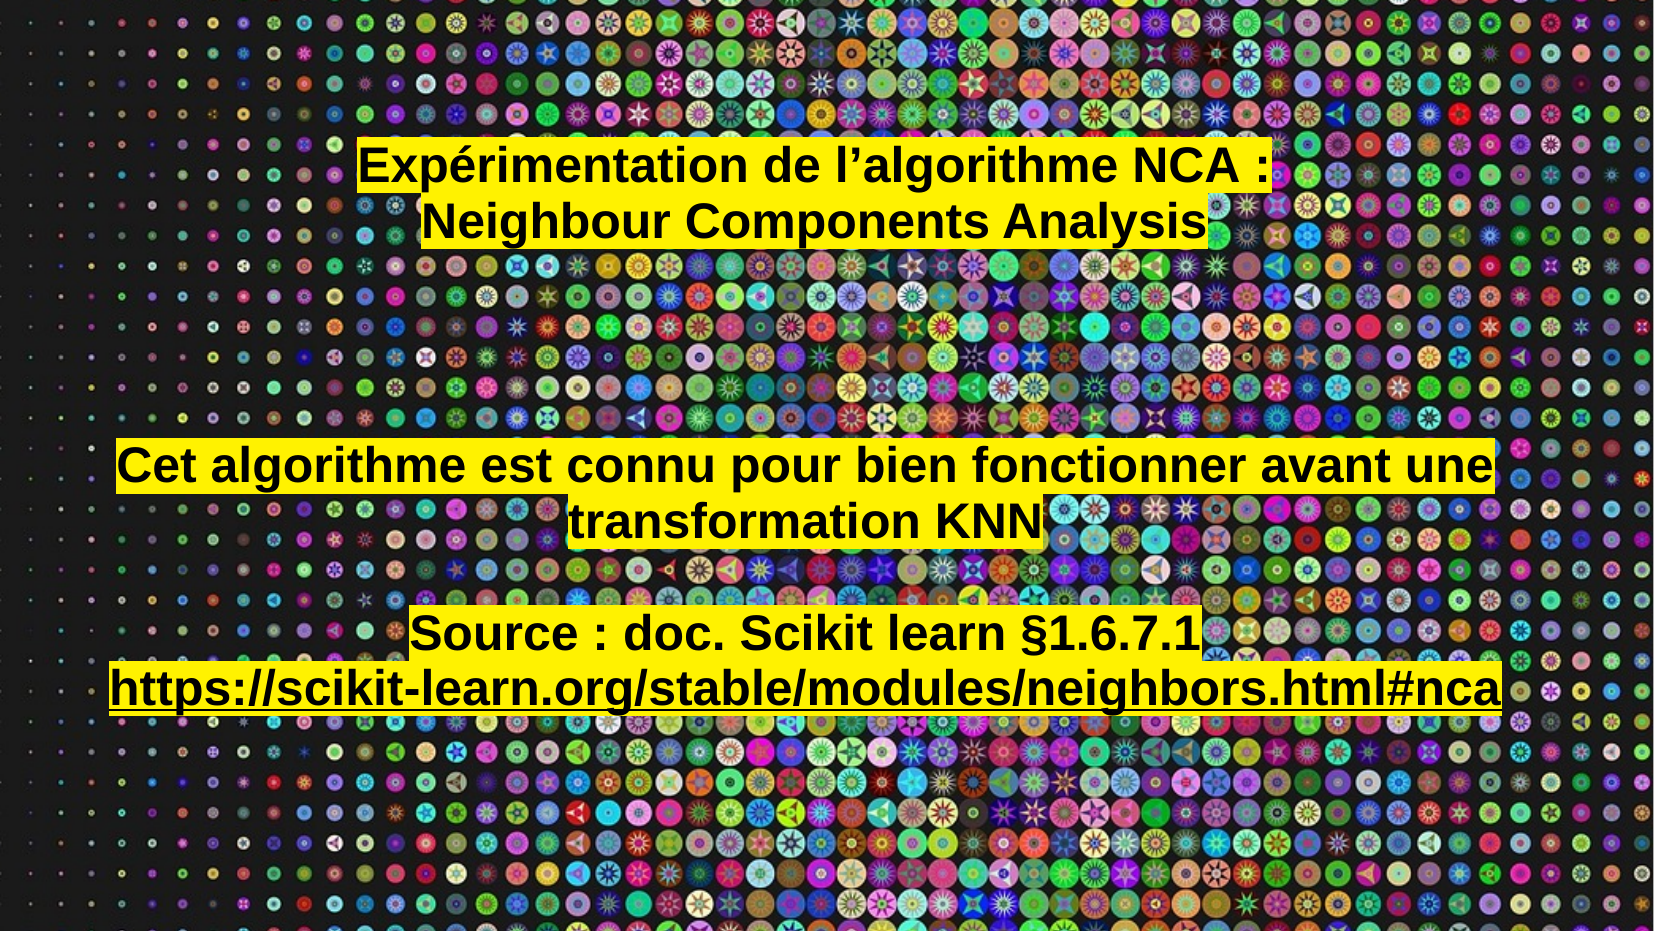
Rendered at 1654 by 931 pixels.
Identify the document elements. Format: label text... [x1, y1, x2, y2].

picture [0, 0, 1654, 931]
text_box Cet algorithme est connu pour bien fonctionner avant une transformation KNN Source : doc. Scikit learn §1.6.7.1 https://scikit-learn.org/stable/modules/neighbors.html#nca [94, 430, 1654, 780]
text_box Expérimentation de l’algorithme NCA : Neighbour Components Analysis [342, 129, 1285, 257]
